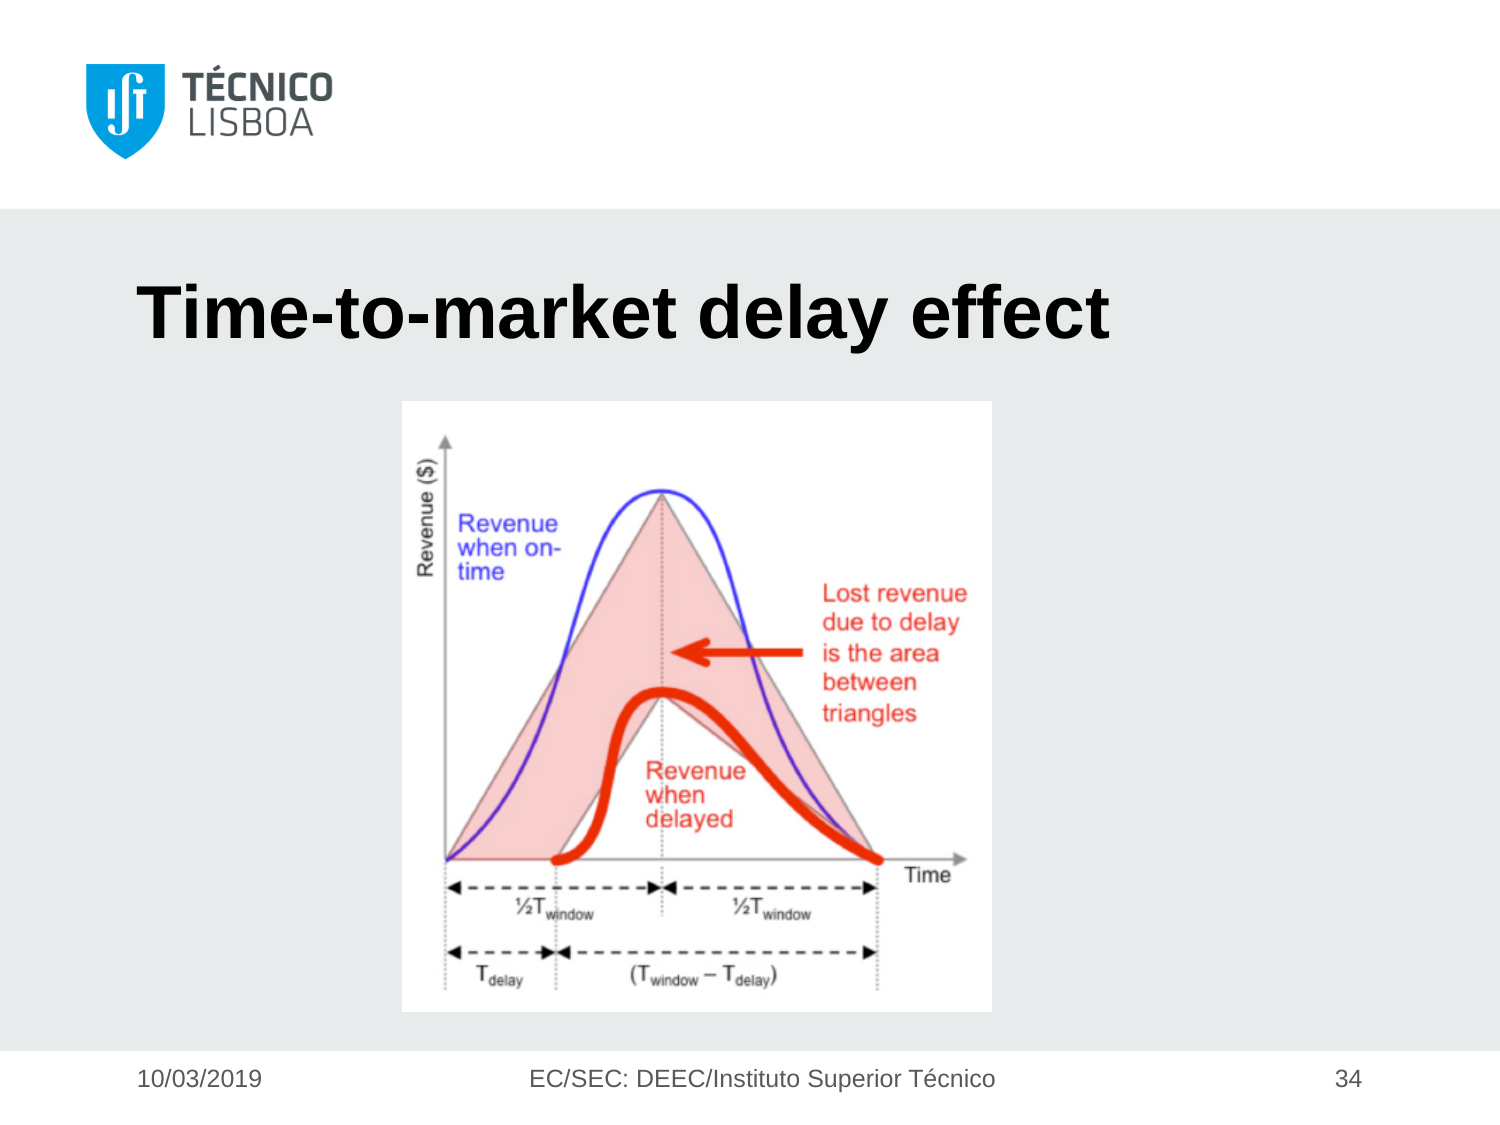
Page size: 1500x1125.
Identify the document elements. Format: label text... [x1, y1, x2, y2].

title Time-to-market delay effect [121, 237, 1378, 381]
slide_number 10/03/2019 [121, 1052, 425, 1103]
slide_number <number> [1077, 1052, 1378, 1103]
picture [0, 0, 1500, 1125]
footer EC/SEC: DEEC/Instituto Superior Técnico [512, 1052, 1021, 1103]
